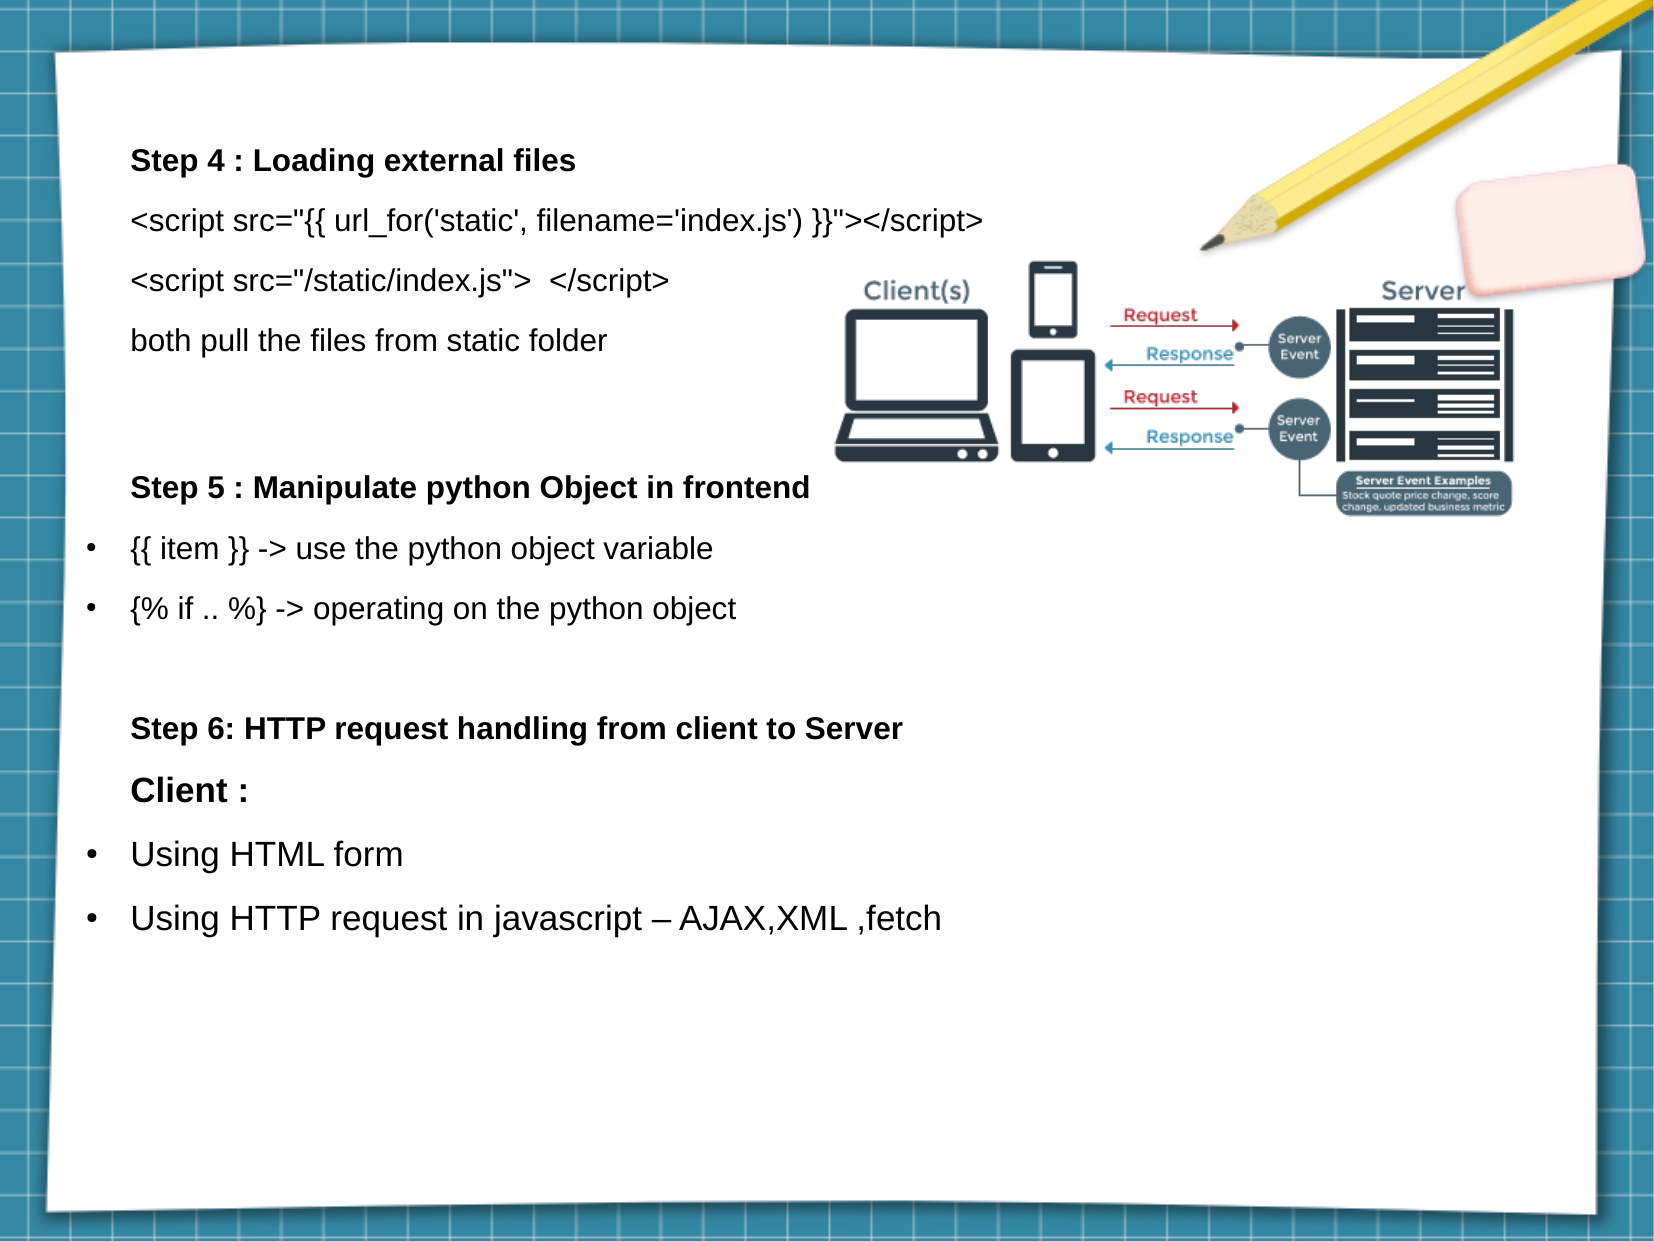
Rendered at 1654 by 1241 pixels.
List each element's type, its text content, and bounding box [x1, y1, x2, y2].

picture [0, 0, 1654, 1241]
list Step 4 : Loading external files <script src="{{ url_for('static', filename='index.js') }}"></script> <script src="/static/index.js"> </script> both pull the files from static folder Step 5 : Manipulate python Object in frontend {{ item }} -> use the python object variable {% if .. %} -> operating on the python object Step 6: HTTP request handling from client to Server Client : Using HTML form Using HTTP request in javascript – AJAX,XML ,fetch [70, 142, 1560, 1028]
